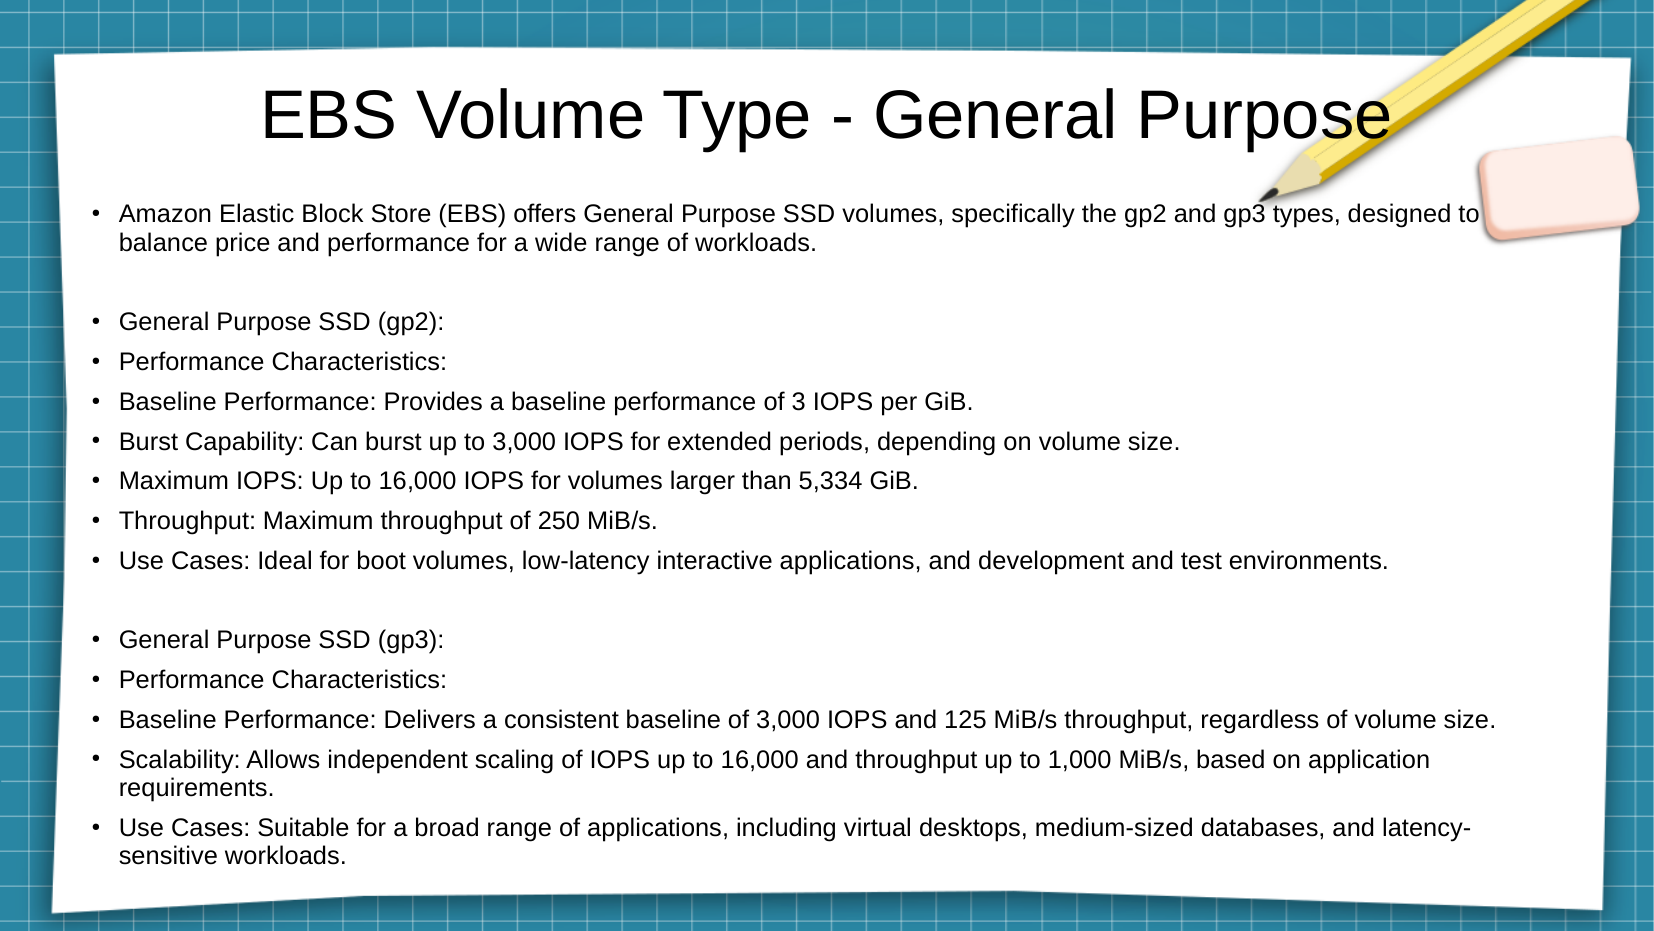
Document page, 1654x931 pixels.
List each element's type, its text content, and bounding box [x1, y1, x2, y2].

title EBS Volume Type - General Purpose [82, 37, 1571, 193]
picture [0, 0, 1654, 931]
list Amazon Elastic Block Store (EBS) offers General Purpose SSD volumes, specifically the gp2 and gp3 types, designed to balance price and performance for a wide range of workloads. General Purpose SSD (gp2): Performance Characteristics: Baseline Performance: Provides a baseline performance of 3 IOPS per GiB. Burst Capability: Can burst up to 3,000 IOPS for extended periods, depending on volume size. Maximum IOPS: Up to 16,000 IOPS for volumes larger than 5,334 GiB. Throughput: Maximum throughput of 250 MiB/s. Use Cases: Ideal for boot volumes, low-latency interactive applications, and development and test environments. General Purpose SSD (gp3): Performance Characteristics: Baseline Performance: Delivers a consistent baseline of 3,000 IOPS and 125 MiB/s throughput, regardless of volume size. Scalability: Allows independent scaling of IOPS up to 16,000 and throughput up to 1,000 MiB/s, based on application requirements. Use Cases: Suitable for a broad range of applications, including virtual desktops, medium-sized databases, and latency-sensitive workloads. [82, 199, 1571, 883]
